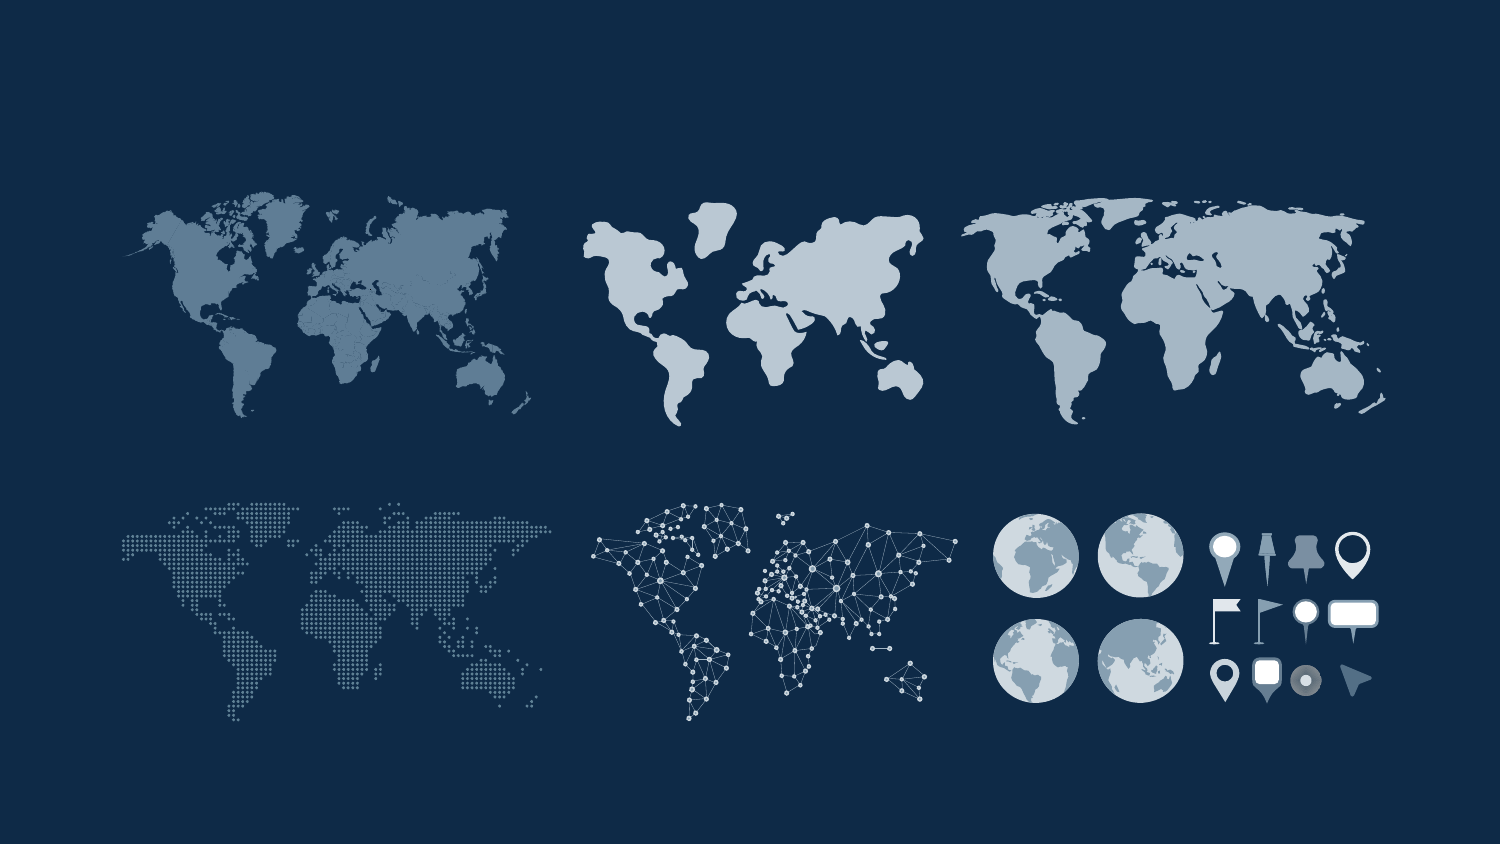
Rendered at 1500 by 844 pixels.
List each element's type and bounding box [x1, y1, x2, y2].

text_box [525, 530, 538, 538]
text_box [461, 585, 469, 607]
text_box [383, 576, 391, 584]
text_box [1290, 665, 1322, 696]
text_box [227, 562, 235, 575]
text_box [392, 562, 405, 575]
text_box [693, 633, 700, 639]
text_box [163, 539, 171, 552]
text_box [337, 598, 350, 607]
text_box [493, 516, 506, 520]
text_box [511, 390, 532, 415]
text_box [916, 559, 922, 566]
text_box [840, 616, 845, 626]
text_box [204, 576, 217, 584]
text_box [908, 569, 918, 576]
text_box [374, 608, 382, 630]
text_box [383, 598, 391, 607]
text_box [351, 654, 359, 662]
text_box [172, 562, 194, 575]
text_box [227, 695, 235, 708]
text_box [1334, 402, 1342, 409]
text_box [369, 585, 373, 607]
text_box [452, 333, 474, 349]
text_box [484, 521, 492, 529]
text_box [470, 562, 483, 575]
text_box [525, 699, 534, 708]
text_box [314, 608, 318, 630]
text_box [328, 562, 336, 575]
text_box [392, 521, 405, 529]
text_box [250, 521, 258, 529]
text_box [163, 553, 171, 561]
text_box [703, 505, 709, 512]
text_box [293, 247, 305, 254]
text_box [351, 663, 359, 685]
text_box [282, 521, 290, 529]
text_box [273, 521, 281, 529]
text_box [328, 530, 336, 538]
text_box [360, 585, 368, 603]
text_box [374, 539, 382, 552]
text_box [392, 585, 405, 603]
text_box [259, 502, 272, 506]
text_box [429, 576, 437, 584]
text_box [424, 562, 428, 575]
text_box [259, 663, 272, 681]
text_box [679, 534, 688, 543]
text_box [163, 562, 171, 571]
text_box [884, 676, 890, 683]
text_box [484, 553, 492, 561]
text_box [328, 608, 336, 630]
text_box [218, 631, 226, 639]
text_box [750, 610, 756, 617]
text_box [429, 539, 437, 552]
text_box [215, 312, 241, 321]
text_box [438, 511, 446, 520]
text_box [484, 585, 492, 594]
text_box [1253, 599, 1283, 645]
text_box [713, 646, 720, 654]
text_box [663, 559, 669, 566]
text_box [447, 530, 460, 552]
text_box [259, 539, 268, 548]
text_box [250, 530, 258, 538]
text_box [121, 539, 125, 552]
text_box [488, 399, 494, 406]
text_box [429, 553, 437, 561]
text_box [282, 507, 290, 520]
text_box [874, 341, 889, 351]
text_box [250, 507, 258, 520]
text_box [493, 663, 506, 685]
text_box [319, 553, 327, 561]
text_box [227, 612, 235, 621]
text_box [305, 594, 313, 607]
text_box [461, 667, 469, 685]
text_box [813, 612, 838, 623]
text_box [149, 534, 162, 538]
text_box [204, 585, 212, 598]
text_box [328, 631, 336, 639]
text_box [993, 618, 1079, 703]
text_box [692, 585, 699, 592]
text_box [493, 686, 506, 694]
text_box [778, 656, 784, 663]
text_box [652, 619, 659, 626]
text_box [241, 640, 249, 653]
text_box [738, 506, 744, 513]
text_box [351, 521, 359, 529]
text_box [392, 530, 405, 538]
text_box [300, 608, 304, 630]
text_box [484, 530, 492, 538]
text_box [351, 553, 359, 561]
text_box [122, 191, 310, 419]
text_box [1097, 513, 1184, 598]
text_box [474, 576, 479, 584]
text_box [447, 585, 460, 607]
text_box [809, 605, 821, 612]
text_box [337, 562, 350, 575]
text_box [415, 521, 423, 529]
text_box [415, 585, 428, 607]
text_box [360, 640, 373, 653]
text_box [140, 539, 148, 552]
text_box [470, 663, 483, 685]
text_box [635, 559, 641, 566]
text_box [360, 663, 369, 676]
text_box [328, 539, 336, 552]
text_box [172, 585, 194, 607]
text_box [360, 553, 368, 561]
text_box [337, 553, 350, 561]
text_box [1340, 664, 1372, 697]
text_box [438, 576, 446, 584]
text_box [259, 521, 272, 529]
text_box [241, 507, 249, 520]
text_box [351, 598, 359, 607]
text_box [484, 644, 492, 653]
text_box [337, 654, 350, 662]
text_box [802, 664, 812, 674]
text_box [259, 654, 272, 662]
text_box [438, 539, 446, 552]
text_box [204, 539, 212, 548]
text_box [406, 562, 414, 575]
text_box [195, 553, 203, 561]
text_box [360, 654, 368, 662]
text_box [438, 585, 446, 607]
text_box [227, 709, 235, 717]
text_box [493, 521, 515, 529]
text_box [218, 585, 226, 607]
text_box [470, 553, 483, 561]
text_box [712, 553, 718, 560]
text_box [801, 587, 809, 597]
text_box [218, 576, 226, 584]
text_box [1134, 219, 1147, 226]
text_box [218, 562, 226, 575]
text_box [768, 569, 780, 578]
text_box [429, 585, 437, 607]
text_box [699, 562, 705, 569]
text_box [507, 686, 515, 694]
text_box [328, 553, 336, 561]
text_box [195, 539, 203, 552]
text_box [484, 686, 492, 694]
text_box [406, 539, 414, 552]
text_box [447, 521, 460, 529]
text_box [429, 511, 437, 520]
text_box [661, 617, 667, 624]
text_box [223, 200, 230, 206]
text_box [227, 576, 236, 584]
text_box [461, 539, 469, 552]
text_box [1033, 290, 1062, 302]
text_box [309, 576, 318, 584]
text_box [688, 202, 737, 259]
text_box [410, 608, 414, 626]
text_box [438, 521, 446, 529]
text_box [172, 553, 194, 561]
text_box [1161, 200, 1178, 208]
text_box [1323, 334, 1365, 353]
text_box [1209, 351, 1222, 376]
text_box [250, 654, 258, 662]
text_box [392, 511, 405, 516]
text_box [227, 654, 235, 662]
text_box [241, 663, 249, 685]
text_box [374, 562, 382, 575]
text_box [351, 539, 359, 552]
text_box [1120, 200, 1365, 391]
text_box [360, 539, 368, 552]
text_box [961, 197, 1154, 425]
text_box [447, 553, 460, 561]
text_box [657, 577, 664, 585]
text_box [273, 530, 281, 538]
text_box [647, 526, 653, 533]
text_box [337, 663, 350, 685]
text_box [337, 631, 350, 639]
text_box [438, 640, 446, 649]
text_box [149, 539, 162, 552]
text_box [227, 631, 240, 639]
text_box [480, 341, 505, 355]
text_box [227, 530, 235, 538]
text_box [222, 640, 226, 653]
text_box [465, 318, 476, 335]
text_box [259, 644, 272, 653]
text_box [1358, 392, 1386, 414]
text_box [461, 562, 469, 575]
text_box [455, 355, 505, 398]
text_box [784, 590, 809, 619]
text_box [641, 540, 648, 547]
text_box [374, 553, 382, 561]
text_box [319, 562, 327, 575]
text_box [887, 645, 893, 652]
text_box [195, 562, 203, 575]
text_box [438, 608, 446, 626]
text_box [241, 654, 249, 662]
text_box [447, 617, 456, 630]
text_box [776, 583, 784, 594]
text_box [507, 672, 515, 685]
text_box [406, 553, 414, 561]
text_box [493, 695, 506, 699]
text_box [1209, 532, 1241, 587]
text_box [195, 608, 203, 621]
text_box [877, 360, 924, 400]
text_box [319, 608, 327, 630]
text_box [172, 530, 194, 538]
text_box [360, 562, 368, 575]
text_box [369, 617, 373, 630]
text_box [888, 594, 898, 602]
text_box [516, 521, 524, 529]
text_box [392, 576, 405, 584]
text_box [1300, 351, 1364, 400]
text_box [470, 530, 483, 538]
text_box [415, 553, 423, 561]
text_box [805, 623, 813, 630]
text_box [213, 585, 217, 598]
text_box [864, 522, 870, 529]
text_box [735, 540, 741, 547]
text_box [783, 539, 789, 546]
text_box [461, 530, 469, 538]
text_box [438, 553, 446, 561]
text_box [204, 562, 212, 575]
text_box [765, 625, 771, 632]
text_box [1210, 658, 1240, 703]
text_box [447, 576, 460, 584]
text_box [429, 562, 437, 575]
text_box [429, 521, 437, 529]
text_box [452, 511, 460, 516]
text_box [337, 521, 350, 529]
text_box [1208, 599, 1241, 645]
text_box [325, 209, 340, 223]
text_box [204, 553, 212, 561]
text_box [424, 530, 428, 552]
text_box [227, 553, 235, 561]
text_box [250, 686, 258, 694]
text_box [172, 576, 194, 584]
text_box [227, 640, 240, 653]
text_box [383, 608, 391, 621]
text_box [383, 539, 391, 552]
text_box [447, 644, 456, 653]
text_box [351, 608, 359, 630]
text_box [808, 565, 817, 573]
text_box [296, 206, 509, 385]
text_box [706, 656, 713, 663]
text_box [383, 562, 391, 575]
text_box [369, 539, 373, 552]
text_box [250, 663, 258, 685]
text_box [319, 589, 327, 607]
text_box [800, 539, 806, 546]
text_box [1335, 531, 1371, 580]
text_box [844, 559, 851, 566]
text_box [337, 507, 350, 516]
text_box [387, 196, 403, 207]
text_box [259, 507, 272, 520]
text_box [1277, 323, 1327, 353]
text_box [470, 521, 483, 529]
text_box [833, 538, 839, 545]
text_box [328, 640, 336, 653]
text_box [461, 521, 469, 529]
text_box [447, 562, 460, 575]
text_box [660, 522, 668, 540]
text_box [374, 663, 382, 681]
text_box [1252, 657, 1282, 704]
text_box [392, 553, 405, 561]
text_box [351, 640, 359, 653]
text_box [211, 202, 227, 215]
text_box [374, 585, 382, 607]
text_box [461, 553, 469, 561]
text_box [374, 576, 382, 584]
text_box [360, 530, 368, 538]
text_box [1327, 599, 1379, 644]
text_box [305, 608, 313, 630]
text_box [337, 608, 350, 630]
text_box [337, 640, 350, 653]
text_box [406, 585, 414, 607]
text_box [461, 576, 469, 584]
text_box [415, 576, 428, 584]
text_box [351, 562, 359, 575]
text_box [484, 663, 492, 685]
text_box [370, 355, 380, 373]
text_box [415, 608, 424, 630]
text_box [885, 616, 891, 623]
text_box [429, 530, 437, 538]
text_box [172, 521, 181, 529]
text_box [236, 695, 240, 708]
text_box [686, 697, 693, 703]
text_box [383, 585, 391, 594]
text_box [702, 675, 709, 682]
text_box [674, 606, 680, 613]
text_box [797, 583, 803, 590]
text_box [126, 553, 135, 561]
text_box [470, 539, 483, 552]
text_box [236, 663, 240, 685]
text_box [250, 640, 258, 653]
text_box [1258, 533, 1276, 587]
text_box [763, 638, 769, 645]
text_box [328, 594, 336, 607]
text_box [754, 586, 764, 605]
text_box [583, 221, 710, 427]
text_box [360, 631, 368, 639]
text_box [218, 507, 226, 516]
text_box [616, 560, 622, 567]
text_box [815, 625, 823, 636]
text_box [850, 572, 856, 579]
text_box [319, 631, 327, 639]
text_box [1193, 200, 1207, 204]
text_box [909, 581, 916, 587]
text_box [383, 553, 391, 561]
text_box [493, 530, 515, 538]
text_box [921, 674, 928, 680]
text_box [314, 589, 318, 607]
text_box [374, 631, 382, 639]
text_box [875, 570, 883, 578]
text_box [781, 569, 788, 581]
text_box [273, 507, 281, 520]
text_box [383, 530, 391, 538]
text_box [438, 562, 446, 575]
text_box [993, 513, 1079, 598]
text_box [596, 537, 603, 543]
text_box [493, 539, 515, 543]
text_box [470, 686, 483, 690]
text_box [832, 584, 841, 593]
text_box [1288, 535, 1325, 584]
text_box [250, 539, 258, 548]
text_box [1292, 598, 1320, 645]
text_box [1097, 618, 1184, 703]
text_box [726, 214, 924, 387]
text_box [351, 631, 359, 639]
text_box [204, 612, 212, 626]
text_box [415, 530, 423, 552]
text_box [406, 576, 414, 584]
text_box [241, 631, 249, 639]
text_box [703, 637, 709, 644]
text_box [438, 530, 446, 538]
text_box [218, 612, 226, 617]
text_box [686, 715, 692, 722]
text_box [369, 562, 373, 575]
text_box [865, 542, 872, 548]
text_box [360, 608, 368, 630]
text_box [392, 539, 405, 552]
text_box [633, 586, 639, 593]
text_box [374, 530, 382, 538]
text_box [713, 679, 719, 686]
text_box [259, 530, 272, 538]
text_box [195, 585, 203, 607]
text_box [525, 521, 538, 529]
text_box [415, 562, 423, 575]
text_box [365, 215, 377, 237]
text_box [241, 686, 249, 694]
text_box [360, 576, 373, 584]
text_box [195, 576, 203, 584]
text_box [1321, 299, 1336, 323]
text_box [869, 645, 876, 652]
text_box [126, 534, 139, 552]
text_box [952, 538, 958, 545]
text_box [172, 539, 194, 552]
text_box [770, 558, 780, 568]
text_box [213, 562, 217, 575]
text_box [644, 517, 650, 524]
text_box [337, 539, 350, 552]
text_box [337, 530, 350, 538]
text_box [406, 530, 414, 538]
text_box [241, 695, 249, 708]
text_box [853, 617, 864, 627]
text_box [351, 530, 359, 538]
text_box [780, 515, 790, 526]
text_box [689, 686, 696, 693]
text_box [782, 629, 789, 636]
text_box [516, 530, 524, 538]
text_box [516, 539, 524, 552]
text_box [232, 199, 241, 208]
text_box [484, 539, 492, 552]
